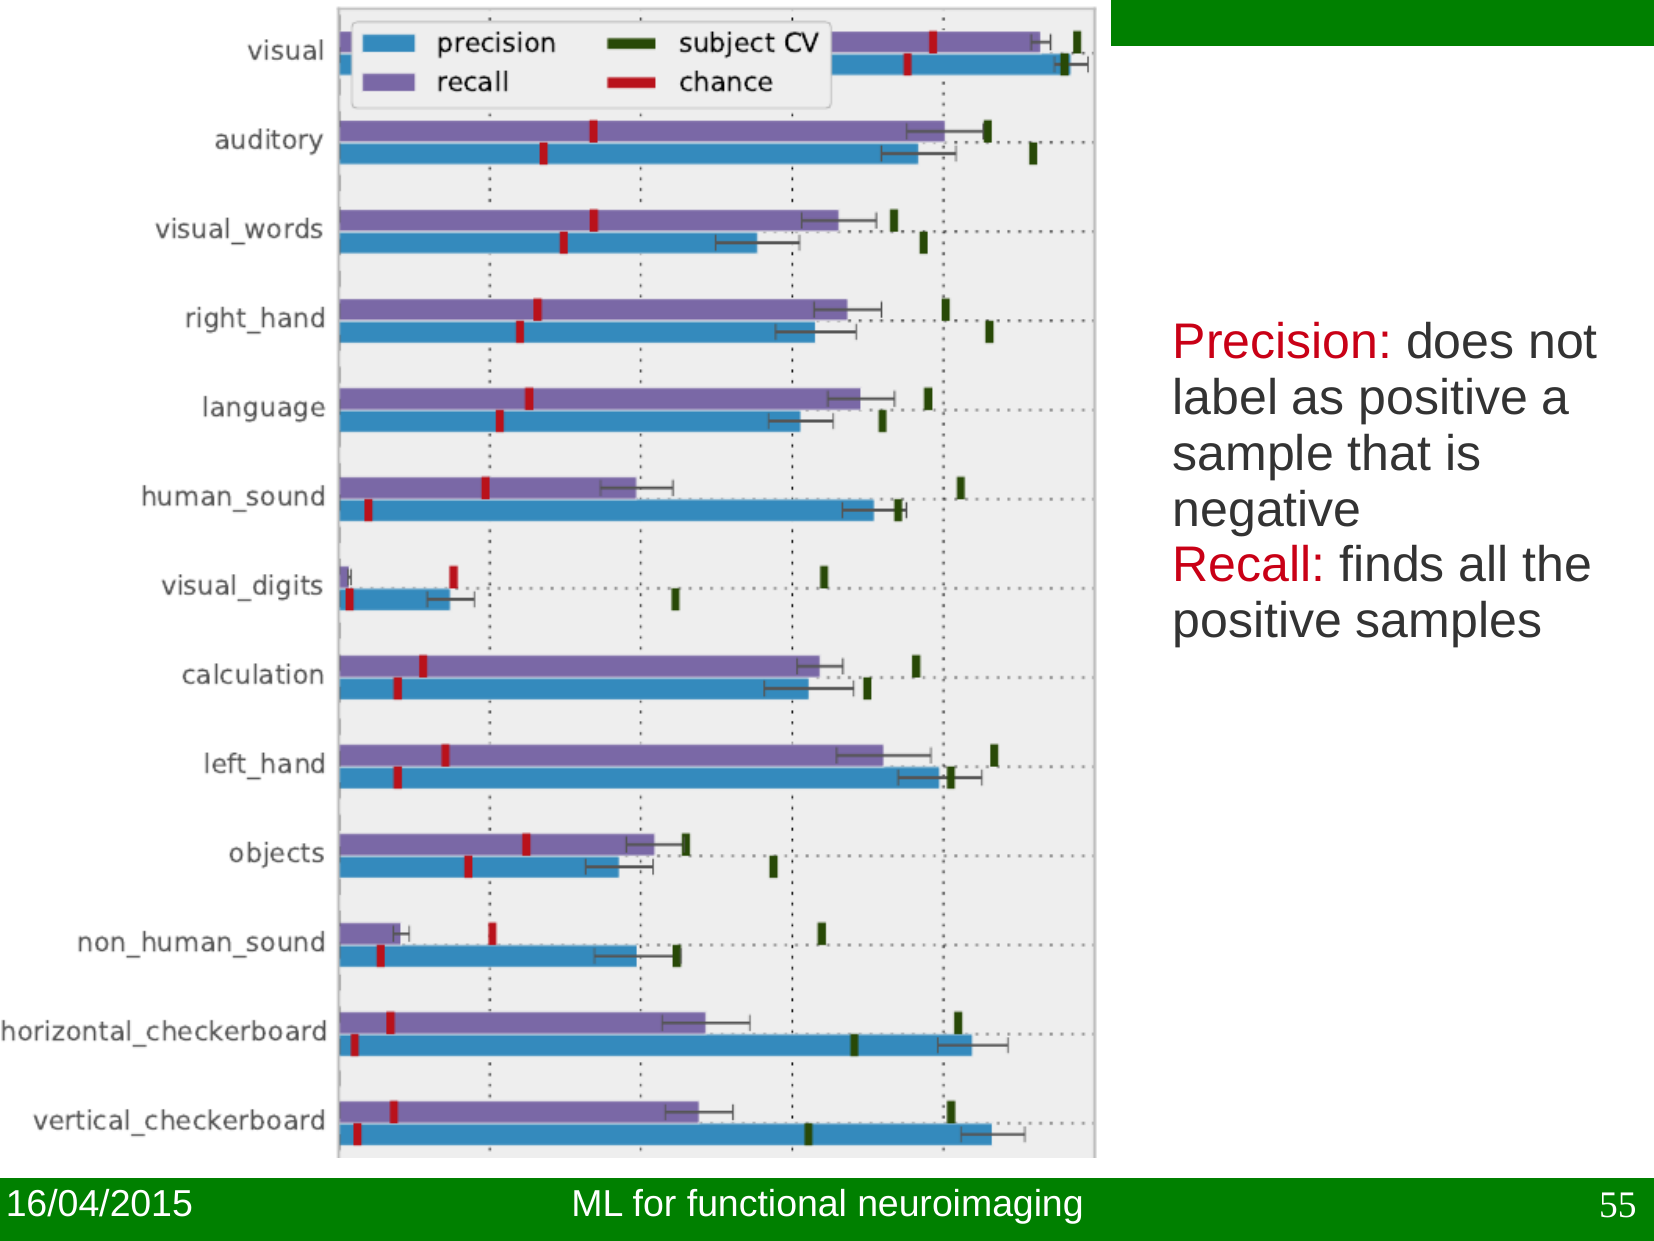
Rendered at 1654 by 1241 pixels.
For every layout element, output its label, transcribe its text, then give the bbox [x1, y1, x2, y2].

picture [0, 0, 1111, 1158]
text_box Precision: does not label as positive a sample that is negative Recall: finds all the positive samples [1158, 306, 1621, 659]
